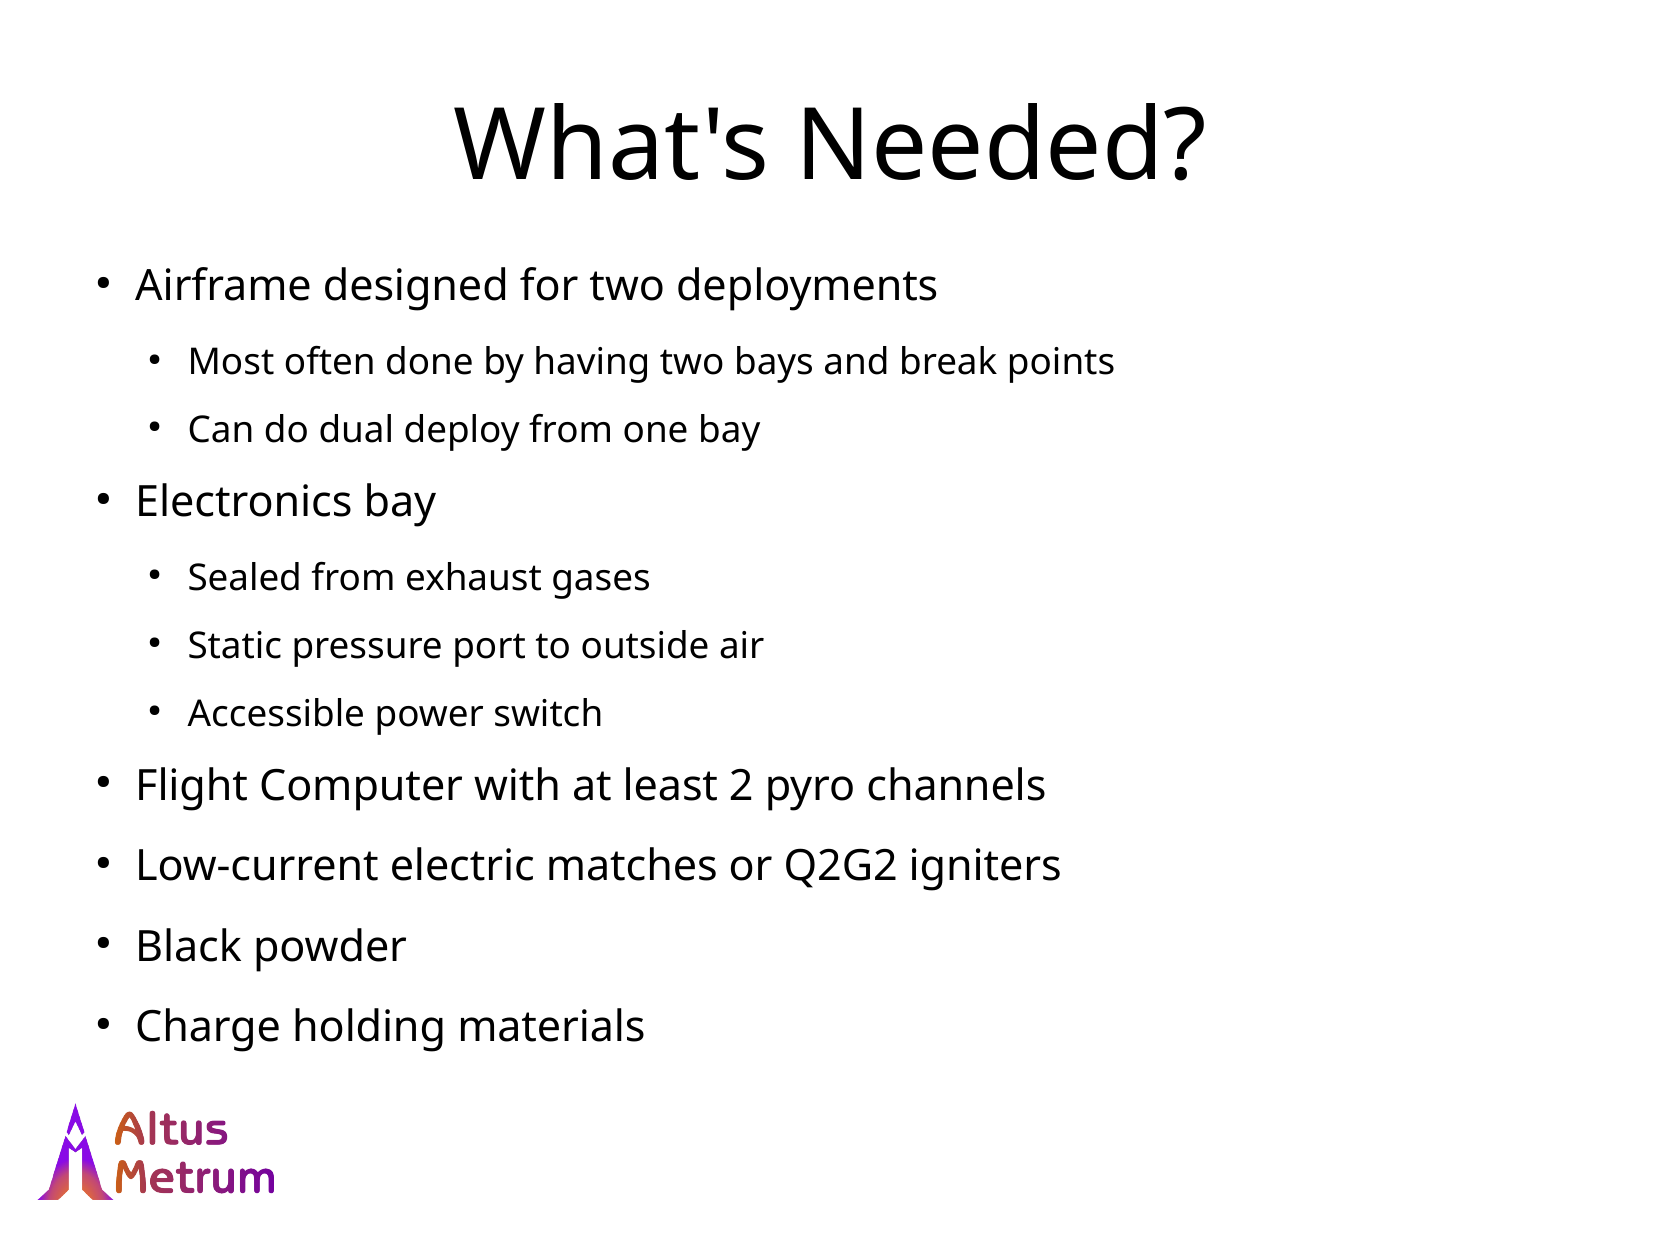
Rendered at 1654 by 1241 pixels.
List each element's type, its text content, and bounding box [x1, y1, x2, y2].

picture [37, 1103, 274, 1200]
list Airframe designed for two deployments Most often done by having two bays and break points Can do dual deploy from one bay Electronics bay Sealed from exhaust gases Static pressure port to outside air Accessible power switch Flight Computer with at least 2 pyro channels Low-current electric matches or Q2G2 igniters Black powder Charge holding materials [82, 254, 1571, 1059]
title What's Needed? [86, 55, 1576, 226]
